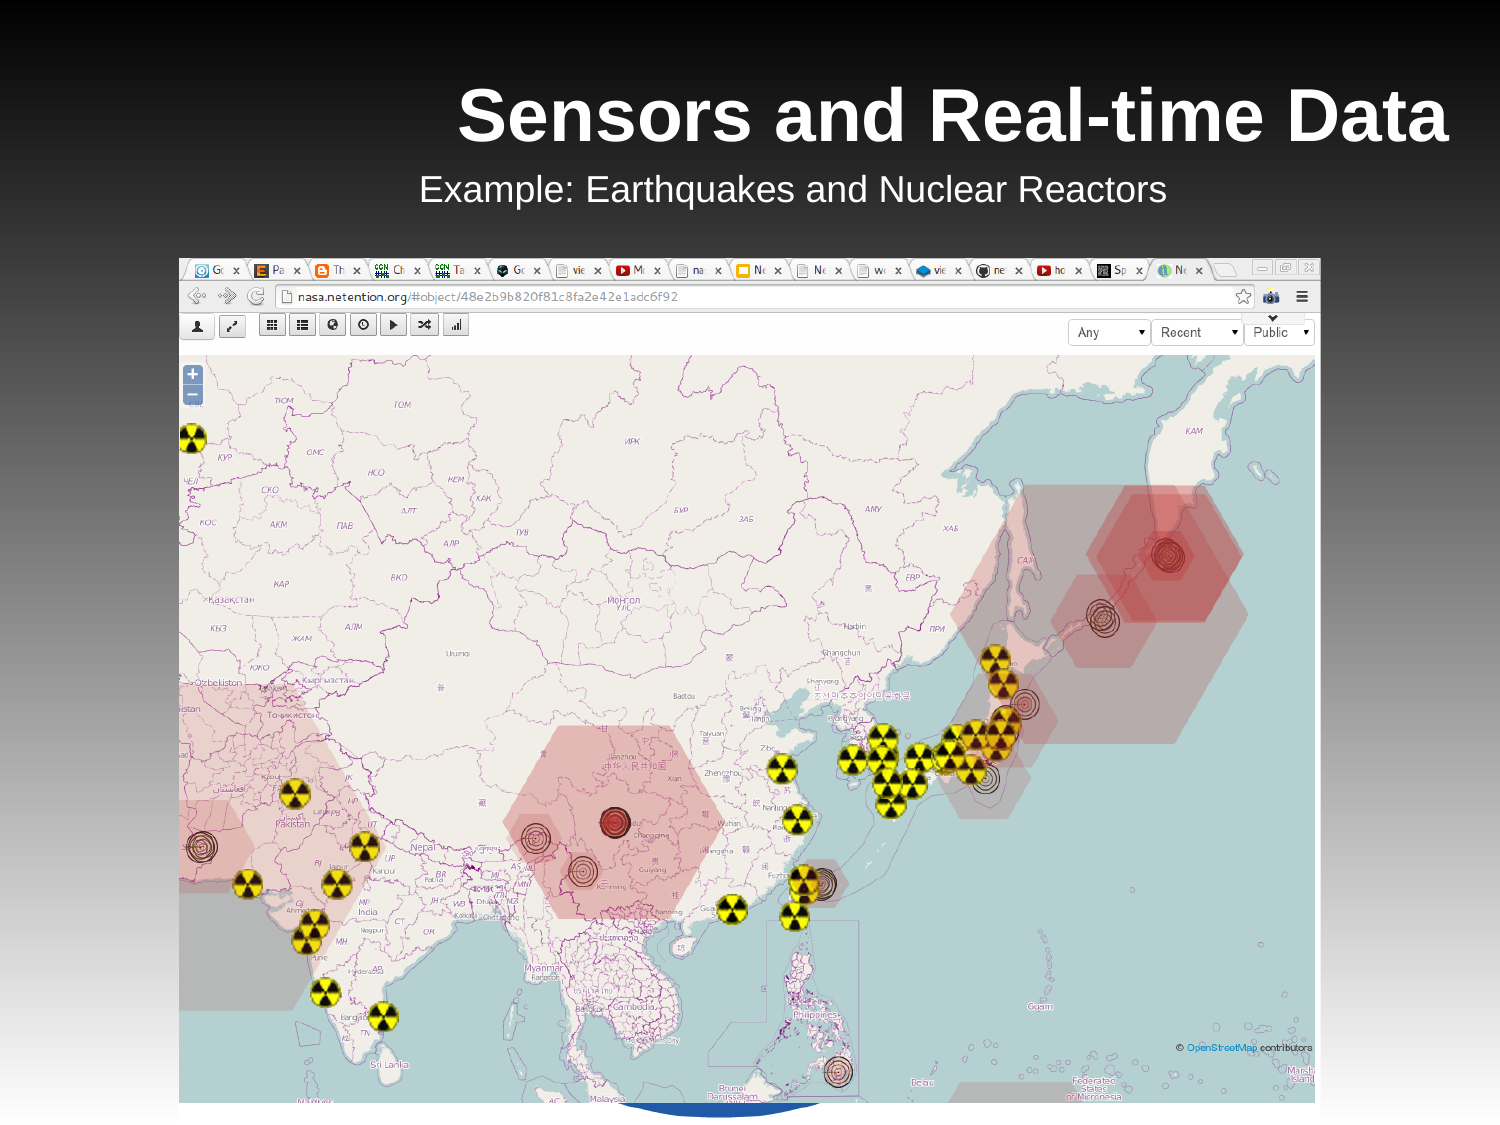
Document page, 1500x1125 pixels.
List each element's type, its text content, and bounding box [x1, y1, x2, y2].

list Example: Earthquakes and Nuclear Reactors [403, 149, 1431, 965]
title Sensors and Real-time Data [384, 33, 1500, 172]
text_box [179, 258, 1321, 1125]
